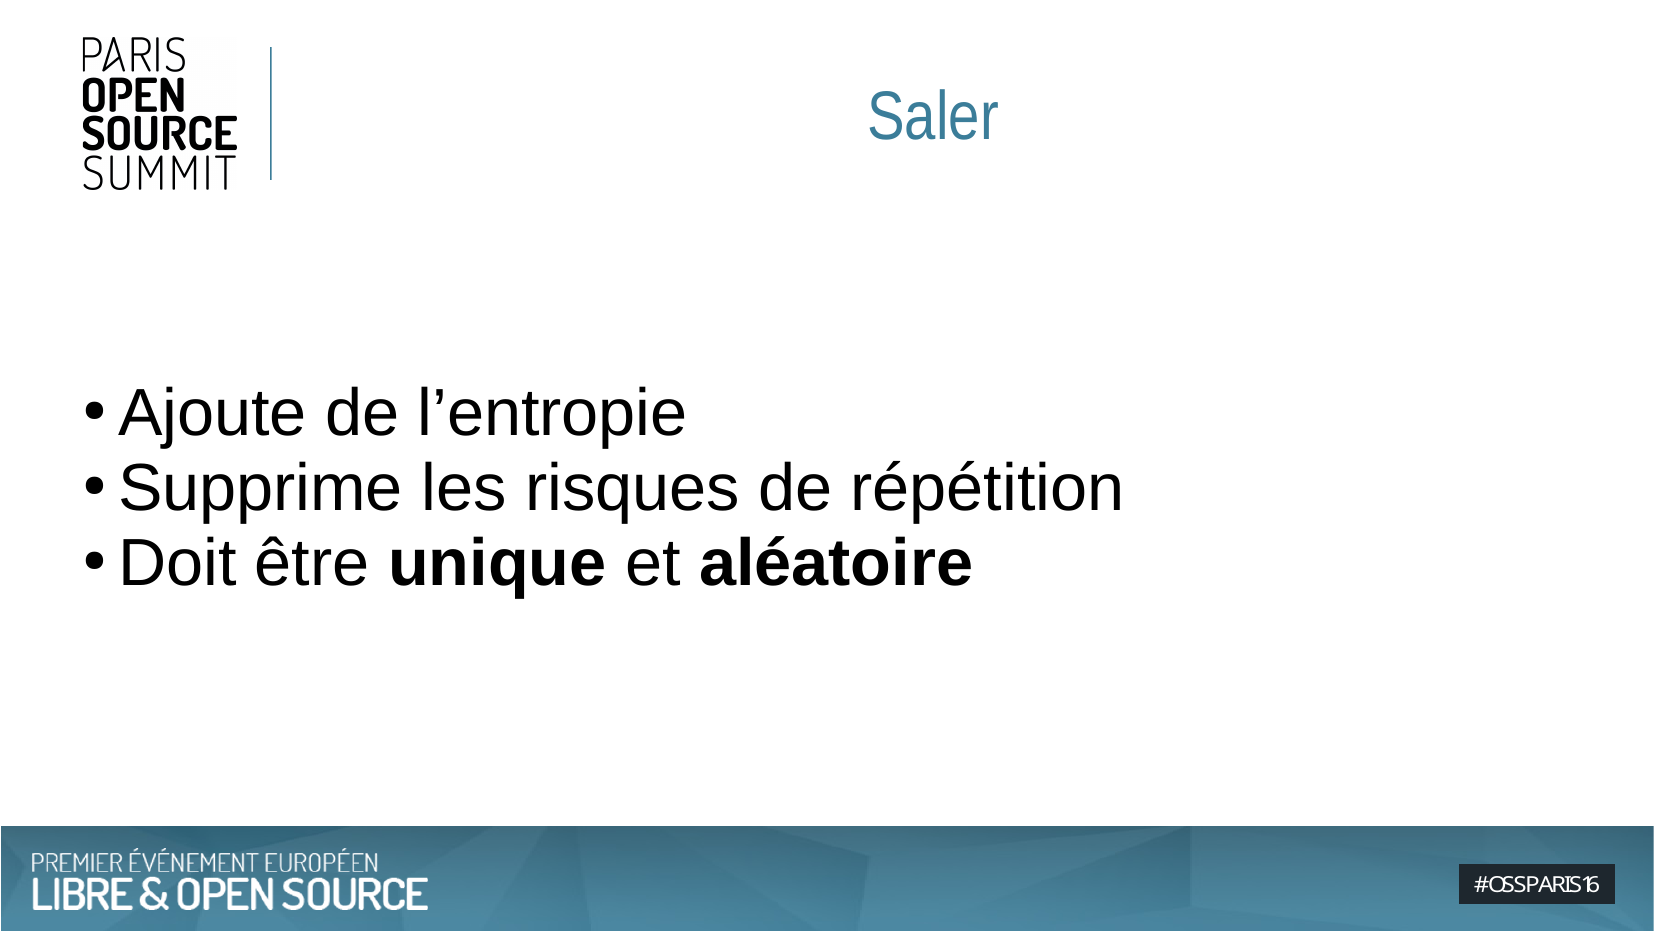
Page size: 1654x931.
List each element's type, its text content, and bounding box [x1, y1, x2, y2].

title Saler [295, 37, 1571, 193]
subtitle Ajoute de l’entropie Supprime les risques de répétition Doit être unique et aléatoire [82, 217, 1571, 758]
